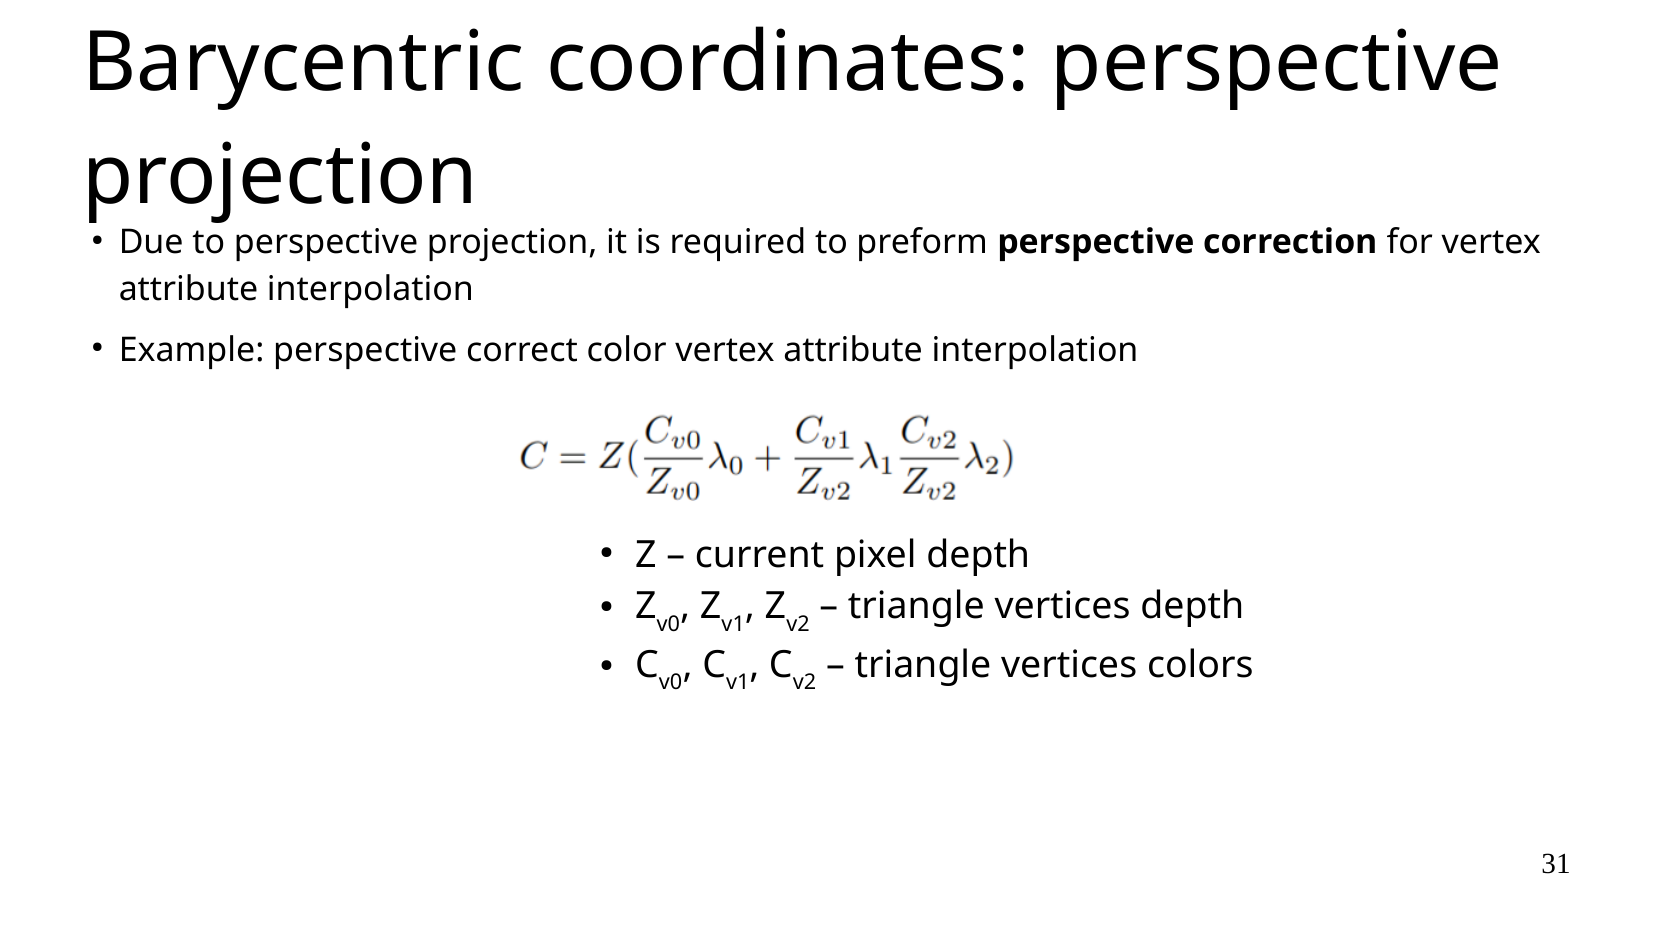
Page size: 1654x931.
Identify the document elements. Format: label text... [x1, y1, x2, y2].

picture [495, 389, 1051, 529]
list Due to perspective projection, it is required to preform perspective correction for vertex attribute interpolation Example: perspective correct color vertex attribute interpolation [82, 217, 1571, 376]
text_box Z – current pixel depth Zv0, Zv1, Zv2 – triangle vertices depth Cv0, Cv1, Cv2 – triangle vertices colors [585, 520, 1291, 796]
title Barycentric coordinates: perspective projection [82, 37, 1571, 193]
